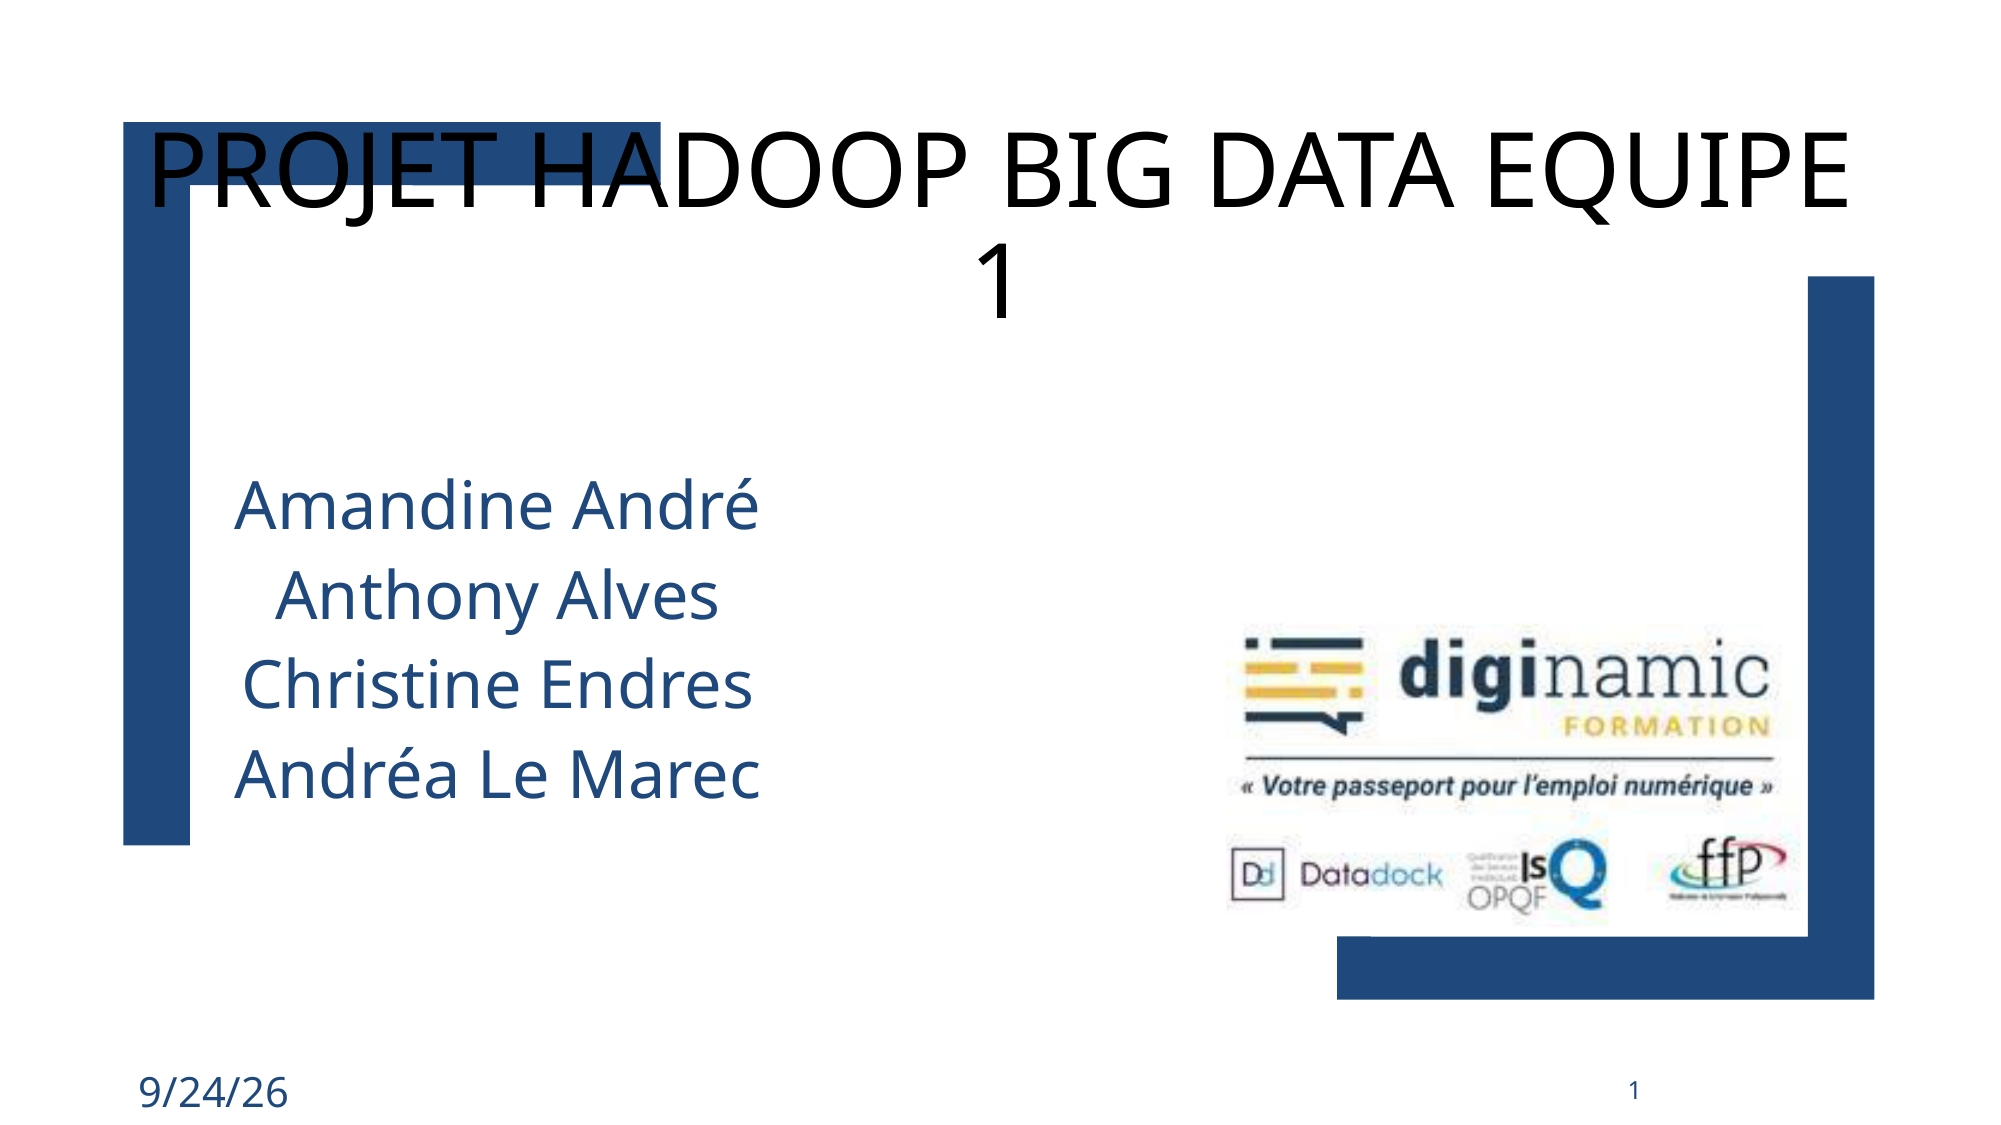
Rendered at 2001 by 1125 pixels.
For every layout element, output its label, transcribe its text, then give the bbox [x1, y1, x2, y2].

title Projet HADOOP BIG DATA EQUIPE 1 [99, 90, 1900, 349]
text_box [1612, 1058, 1875, 1125]
text_box 2/7/2024 [123, 1058, 388, 1125]
picture [1225, 586, 1804, 927]
subtitle Amandine André Anthony Alves Christine Endres Andréa Le Marec [115, 445, 881, 1003]
